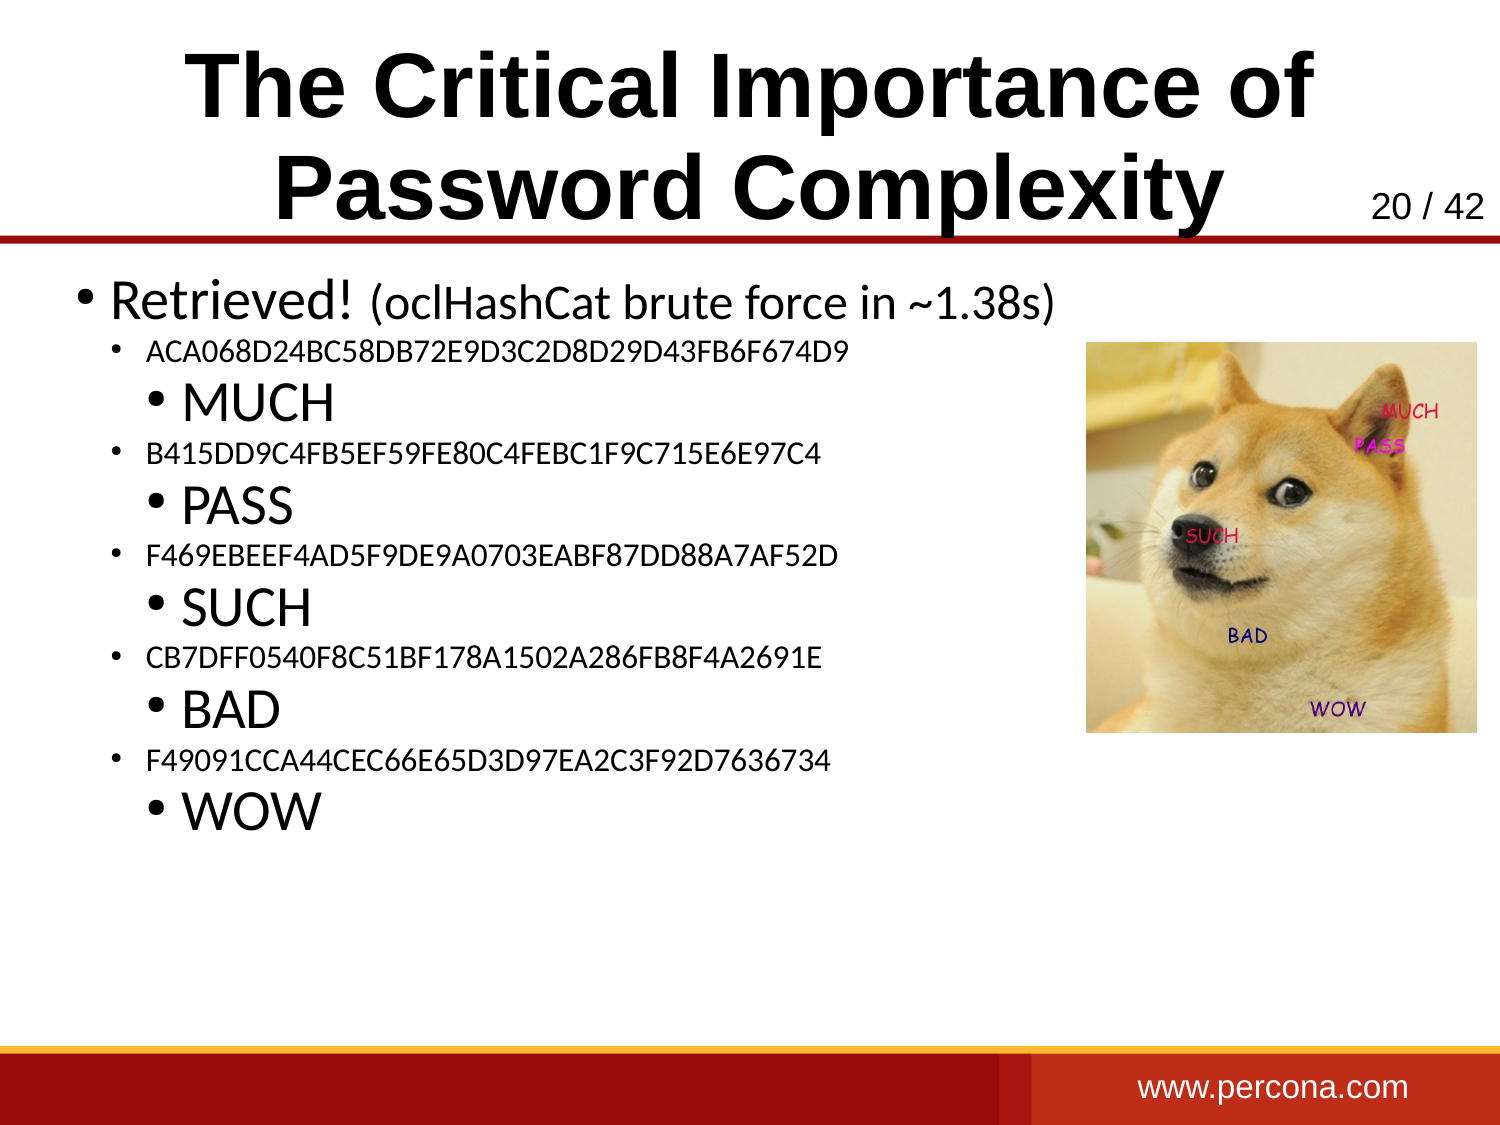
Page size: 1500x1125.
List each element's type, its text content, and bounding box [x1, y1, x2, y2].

text_box Retrieved! (oclHashCat brute force in ~1.38s) ACA068D24BC58DB72E9D3C2D8D29D43FB6F674D9 MUCH B415DD9C4FB5EF59FE80C4FEBC1F9C715E6E97C4 PASS F469EBEEF4AD5F9DE9A0703EABF87DD88A7AF52D SUCH CB7DFF0540F8C51BF178A1502A286FB8F4A2691E BAD F49091CCA44CEC66E65D3D97EA2C3F92D7636734 WOW [74, 263, 1425, 1006]
text_box The Critical Importance of Password Complexity [74, 44, 1425, 232]
picture [1086, 342, 1477, 733]
